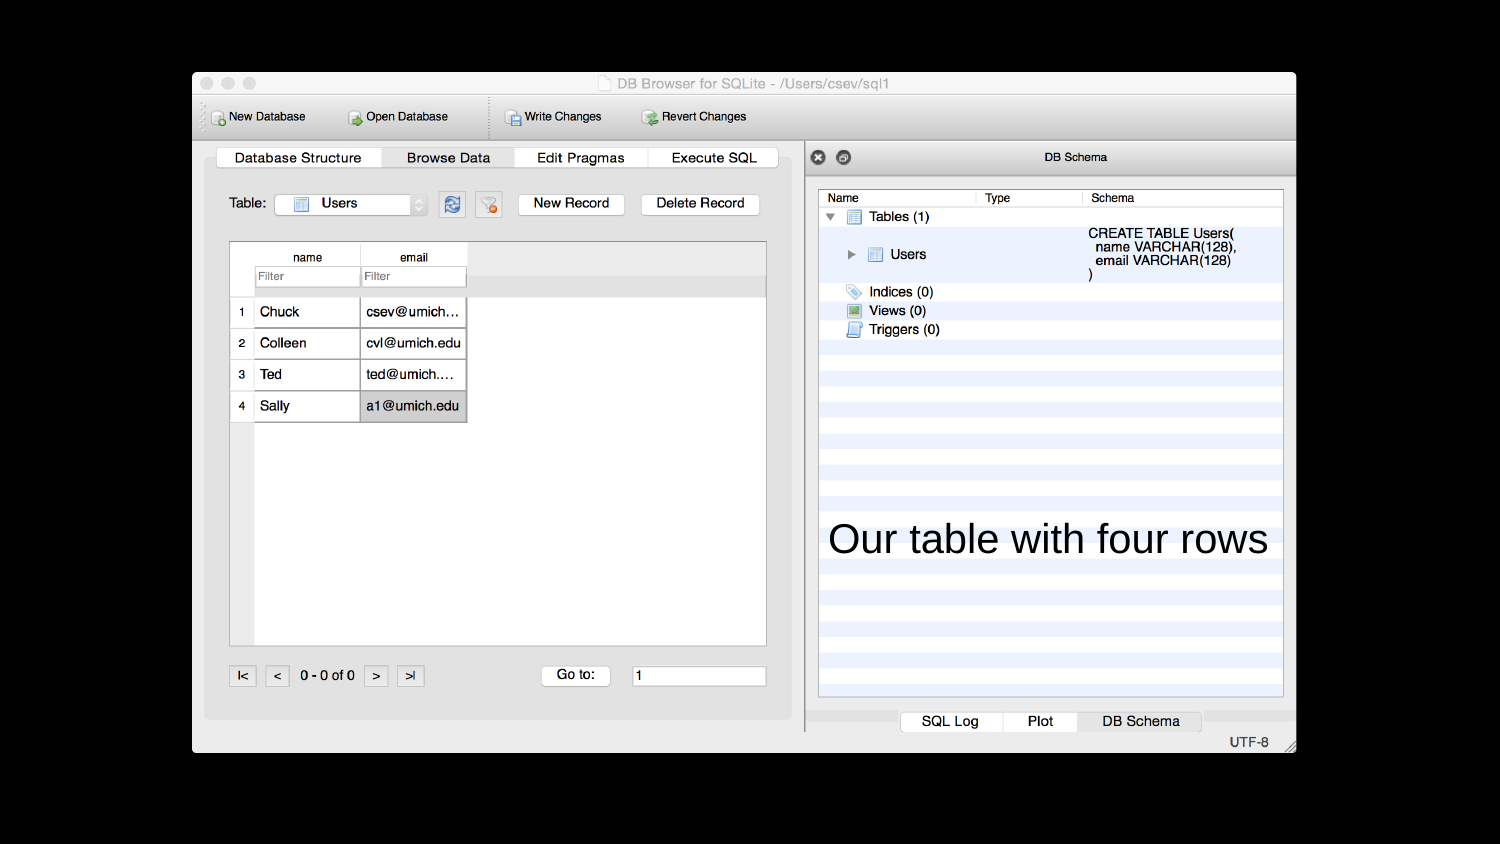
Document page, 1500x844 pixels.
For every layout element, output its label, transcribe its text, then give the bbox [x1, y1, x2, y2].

text_box Our table with four rows [826, 508, 1271, 566]
picture [147, 36, 1341, 805]
